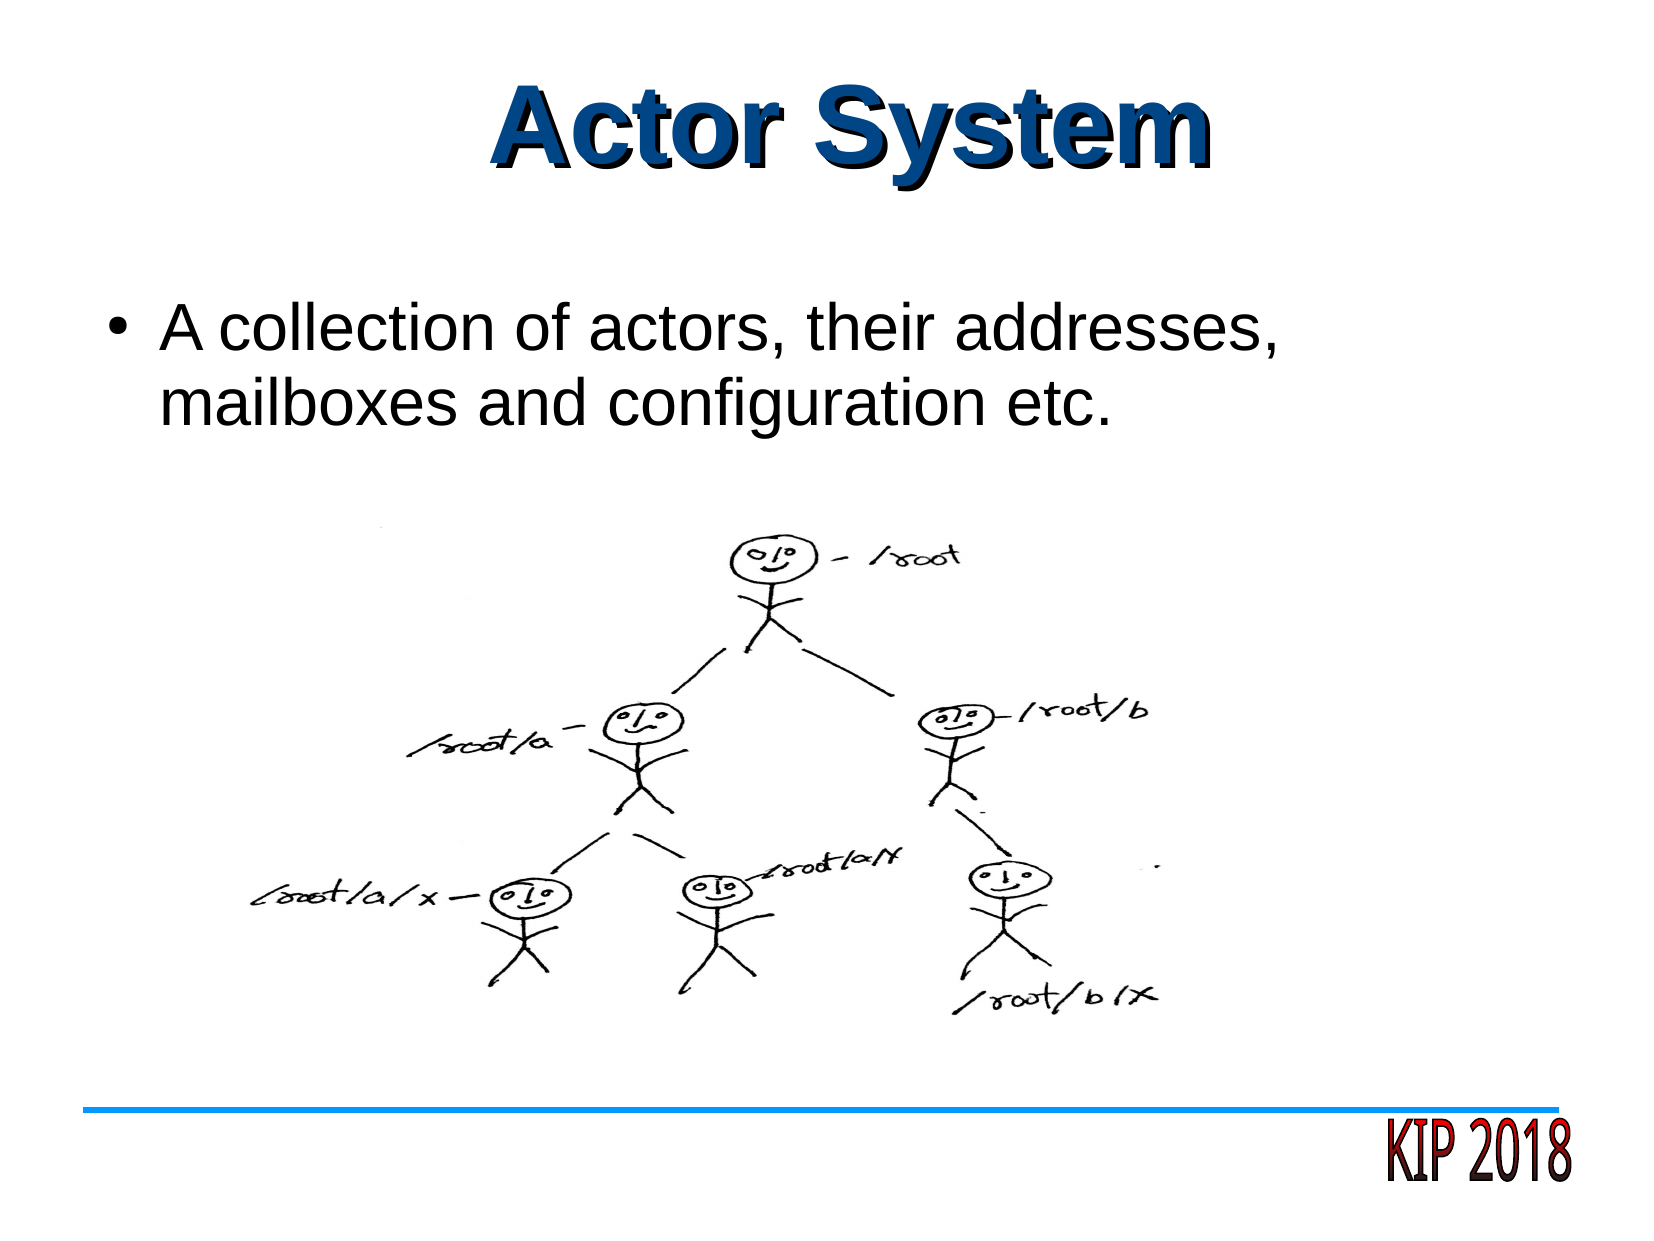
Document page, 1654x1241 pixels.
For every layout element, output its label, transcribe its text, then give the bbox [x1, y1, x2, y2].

text_box Actor System [437, 7, 1264, 243]
picture [239, 516, 1164, 1063]
list A collection of actors, their addresses, mailboxes and configuration etc. [88, 290, 1544, 1010]
